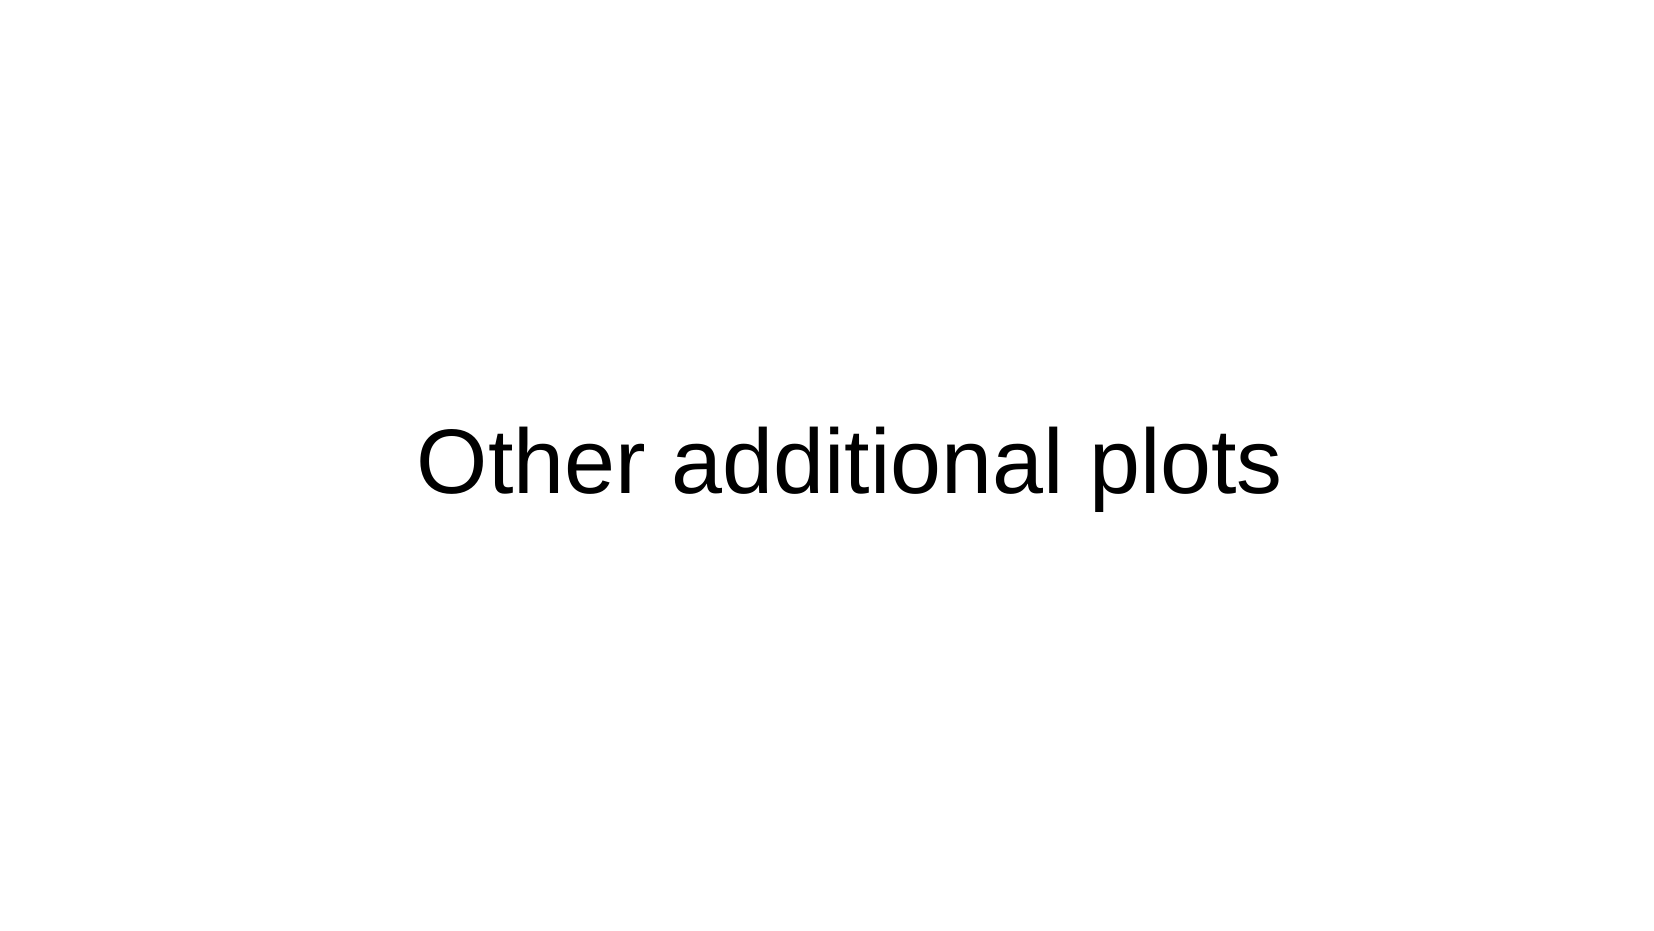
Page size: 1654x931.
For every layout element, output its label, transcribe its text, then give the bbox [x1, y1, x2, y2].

title Other additional plots [106, 383, 1595, 540]
